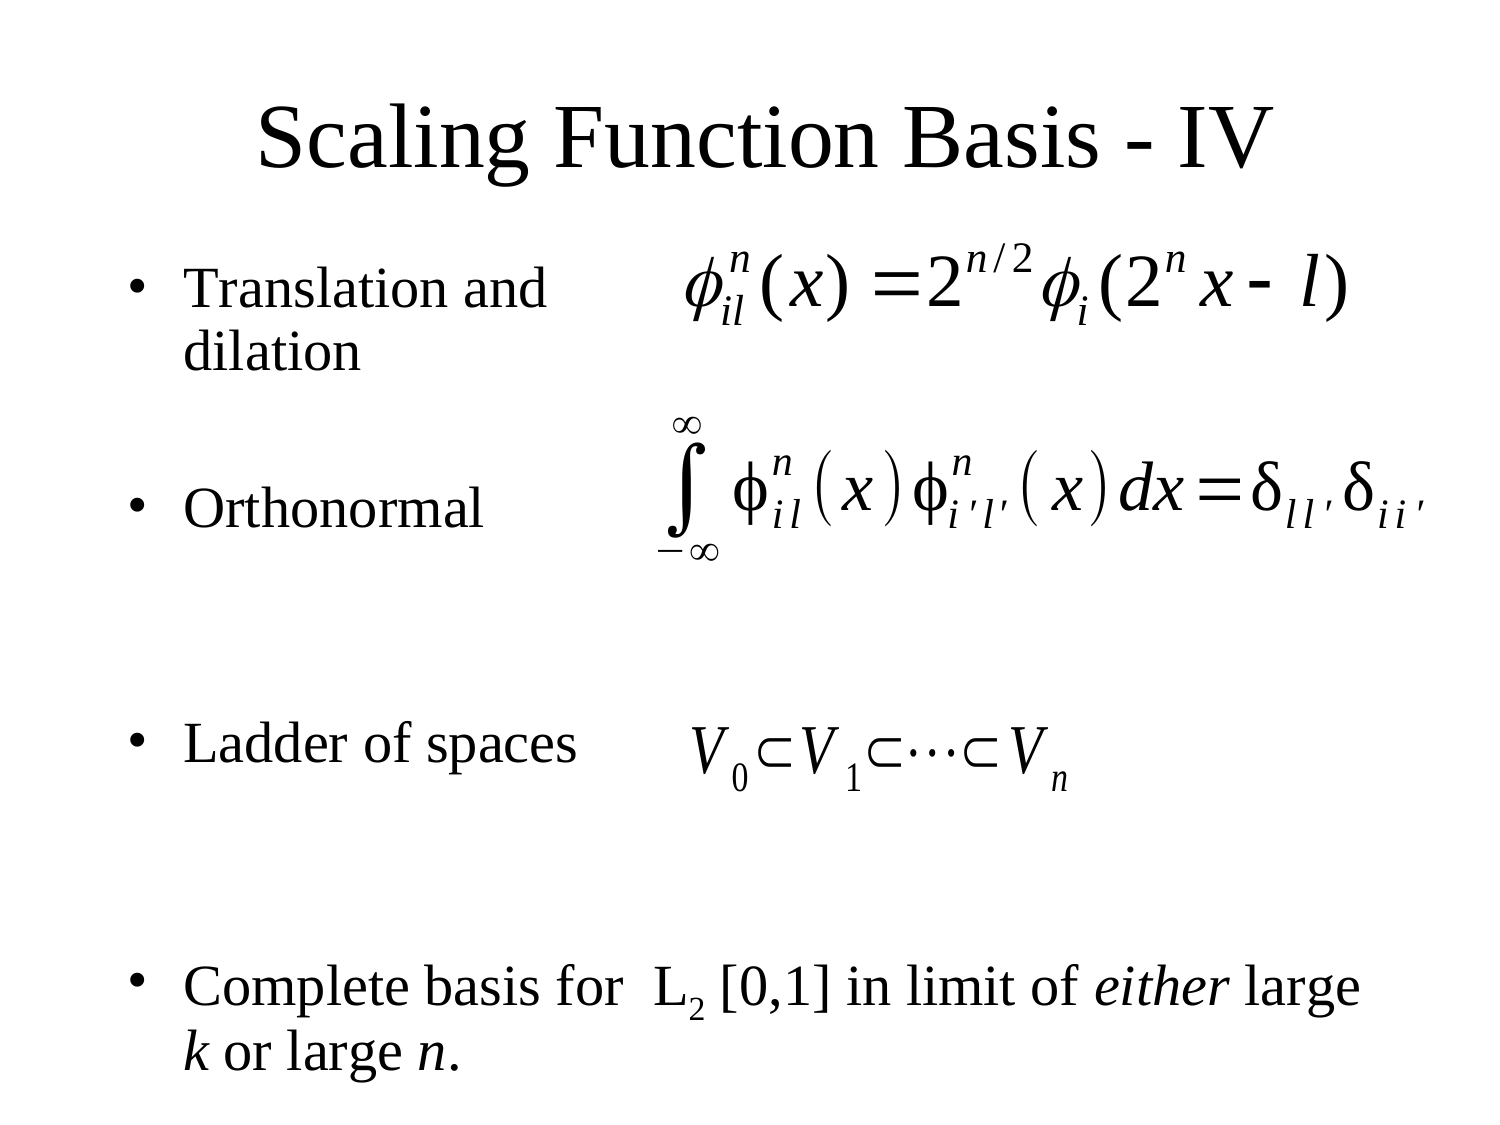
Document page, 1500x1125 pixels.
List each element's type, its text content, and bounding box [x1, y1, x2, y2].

chart [675, 224, 1364, 344]
chart [635, 414, 1442, 563]
title Scaling Function Basis - IV [112, 37, 1388, 225]
list Translation and dilation Orthonormal Ladder of spaces Complete basis for L2 [0,1] in limit of either large k or large n. [112, 249, 1388, 1098]
chart [675, 712, 1084, 801]
